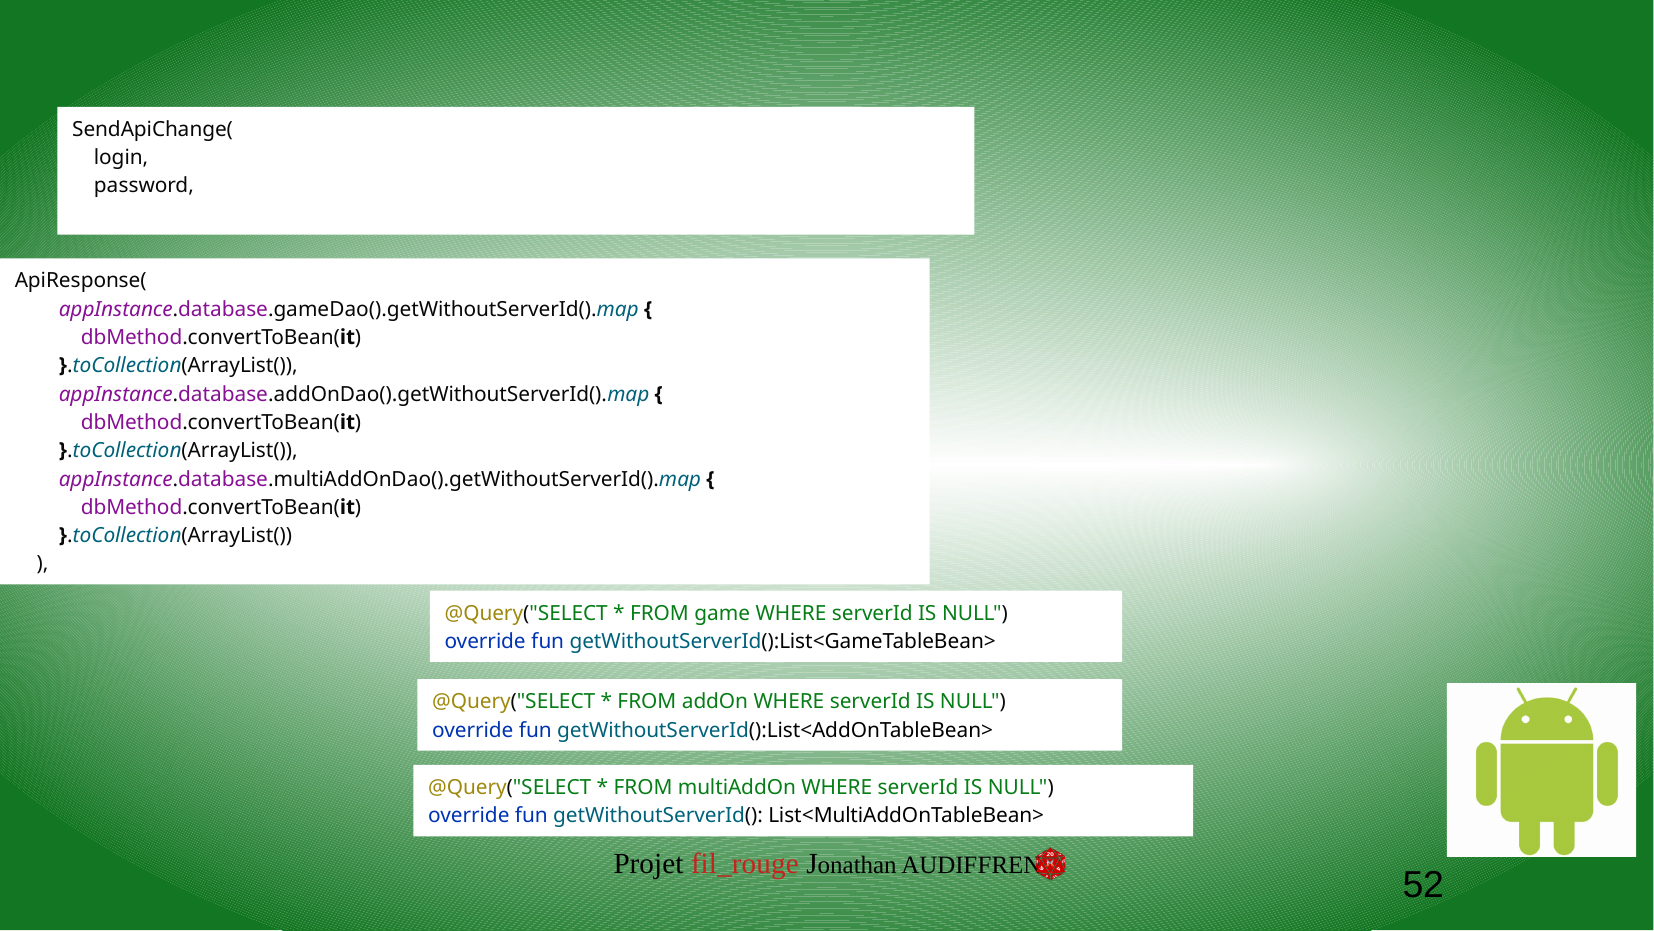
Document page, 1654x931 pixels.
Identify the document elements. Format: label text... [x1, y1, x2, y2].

picture [1033, 847, 1067, 881]
text_box ApiResponse( appInstance.database.gameDao().getWithoutServerId().map { dbMethod.convertToBean(it) }.toCollection(ArrayList()), appInstance.database.addOnDao().getWithoutServerId().map { dbMethod.convertToBean(it) }.toCollection(ArrayList()), appInstance.database.multiAddOnDao().getWithoutServerId().map { dbMethod.convertToBean(it) }.toCollection(ArrayList()) ), [0, 258, 930, 562]
text_box @Query("SELECT * FROM game WHERE serverId IS NULL") override fun getWithoutServerId():List<GameTableBean> [429, 590, 1123, 653]
text_box SendApiChange( login, password, [57, 106, 975, 216]
text_box @Query("SELECT * FROM addOn WHERE serverId IS NULL") override fun getWithoutServerId():List<AddOnTableBean> [417, 679, 1123, 742]
text_box @Query("SELECT * FROM multiAddOn WHERE serverId IS NULL") override fun getWithoutServerId(): List<MultiAddOnTableBean> [413, 764, 1194, 827]
picture [1446, 683, 1637, 857]
